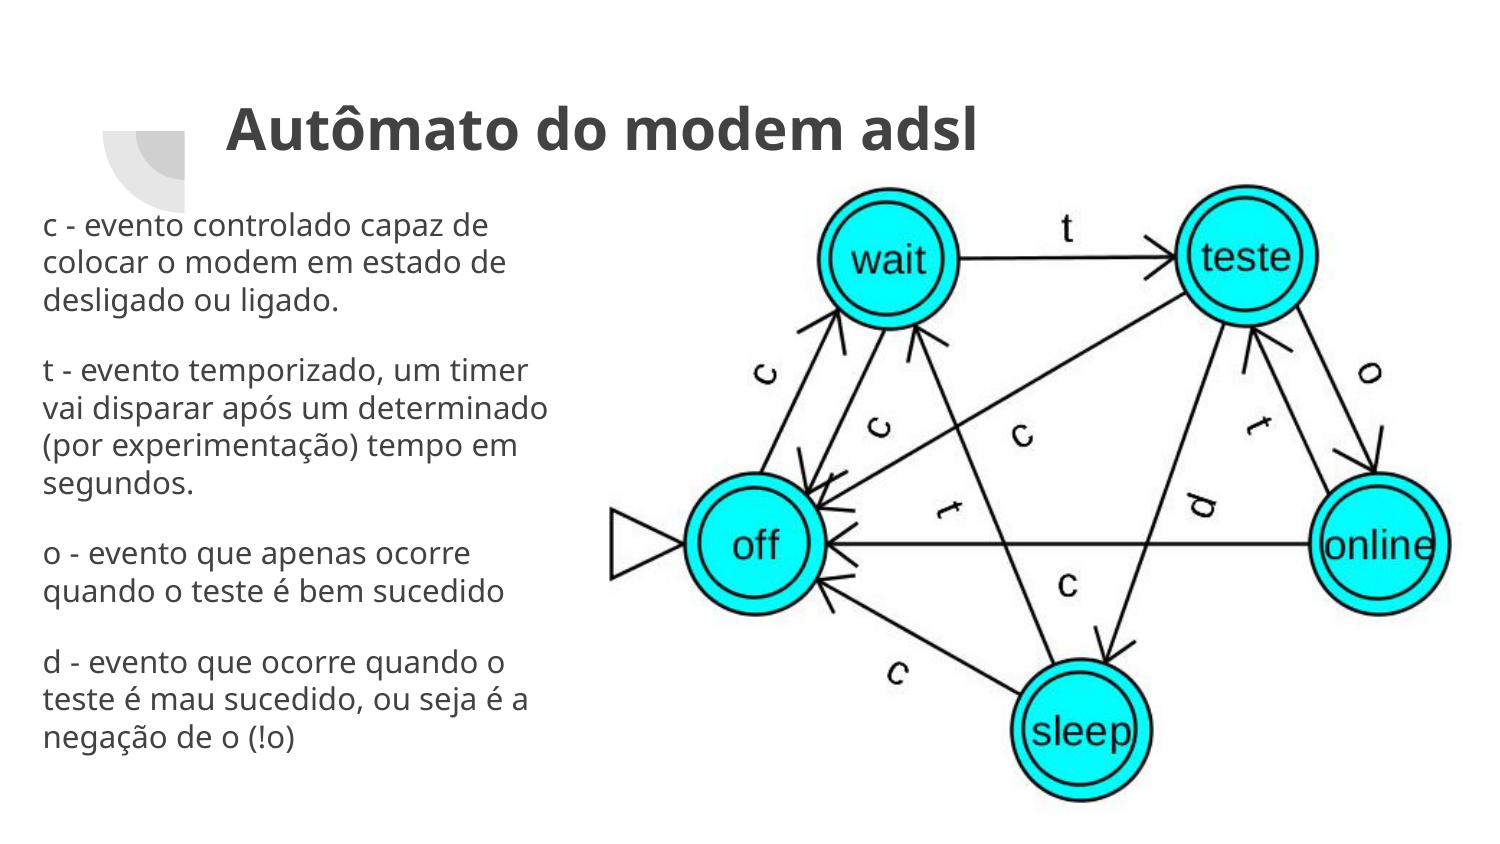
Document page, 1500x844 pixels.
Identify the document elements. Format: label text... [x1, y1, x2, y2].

list c - evento controlado capaz de colocar o modem em estado de desligado ou ligado. t - evento temporizado, um timer vai disparar após um determinado (por experimentação) tempo em segundos. o - evento que apenas ocorre quando o teste é bem sucedido d - evento que ocorre quando o teste é mau sucedido, ou seja é a negação de o (!o) [27, 190, 575, 829]
title Autômato do modem adsl [211, 77, 1366, 190]
picture [575, 157, 1475, 829]
